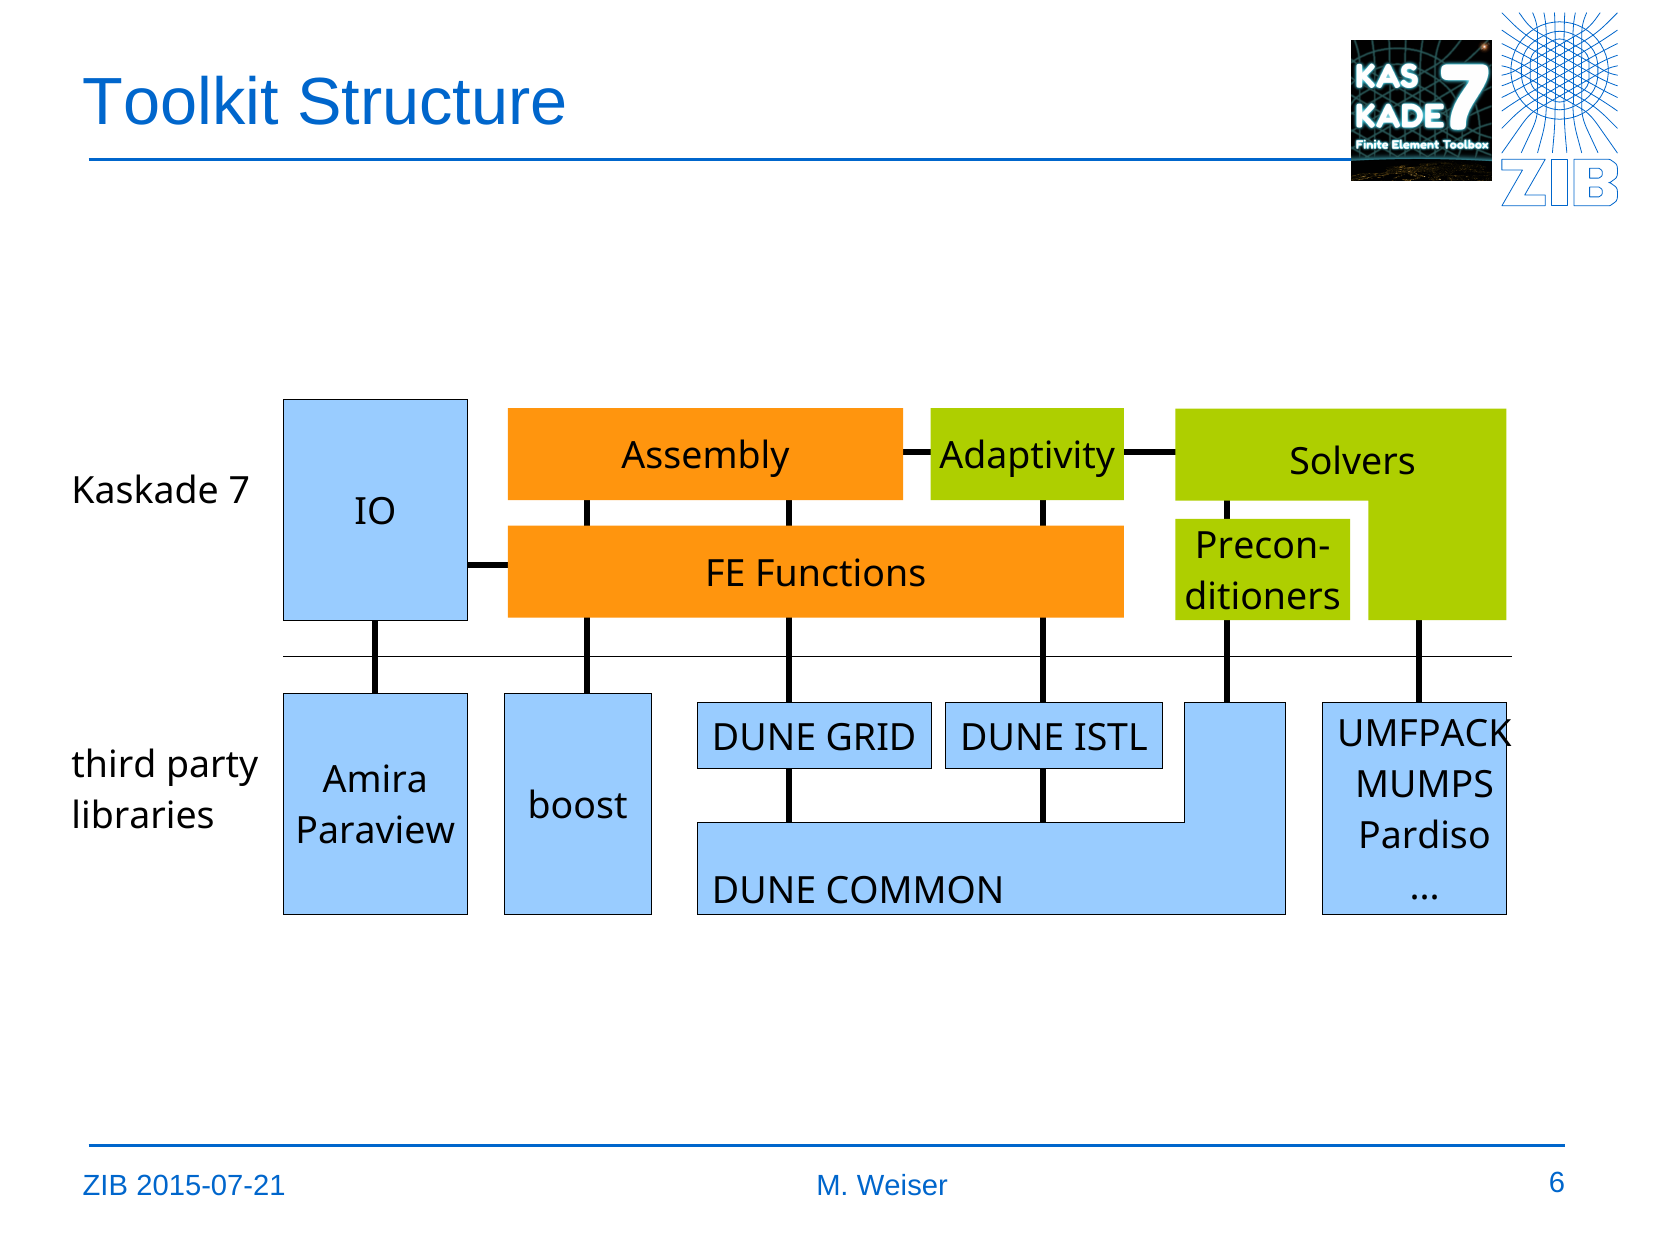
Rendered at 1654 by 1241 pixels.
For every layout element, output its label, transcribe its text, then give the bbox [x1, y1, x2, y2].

text_box DUNE ISTL [945, 702, 1163, 769]
title Toolkit Structure [82, 64, 1359, 139]
text_box Solvers [1274, 427, 1426, 486]
text_box Adaptivity [930, 408, 1124, 501]
text_box Precon- ditioners [1175, 518, 1351, 621]
text_box UMFPACK MUMPS Pardiso ... [1322, 702, 1507, 915]
text_box Kaskade 7 [56, 455, 257, 515]
text_box [1175, 408, 1507, 621]
text_box IO [283, 399, 468, 621]
text_box DUNE GRID [697, 702, 932, 769]
text_box DUNE COMMON [697, 702, 1286, 915]
text_box Amira Paraview [283, 693, 468, 915]
text_box boost [504, 693, 652, 915]
text_box Assembly [507, 408, 904, 501]
text_box FE Functions [507, 525, 1124, 618]
picture [1351, 40, 1492, 181]
text_box third party libraries [56, 730, 266, 833]
